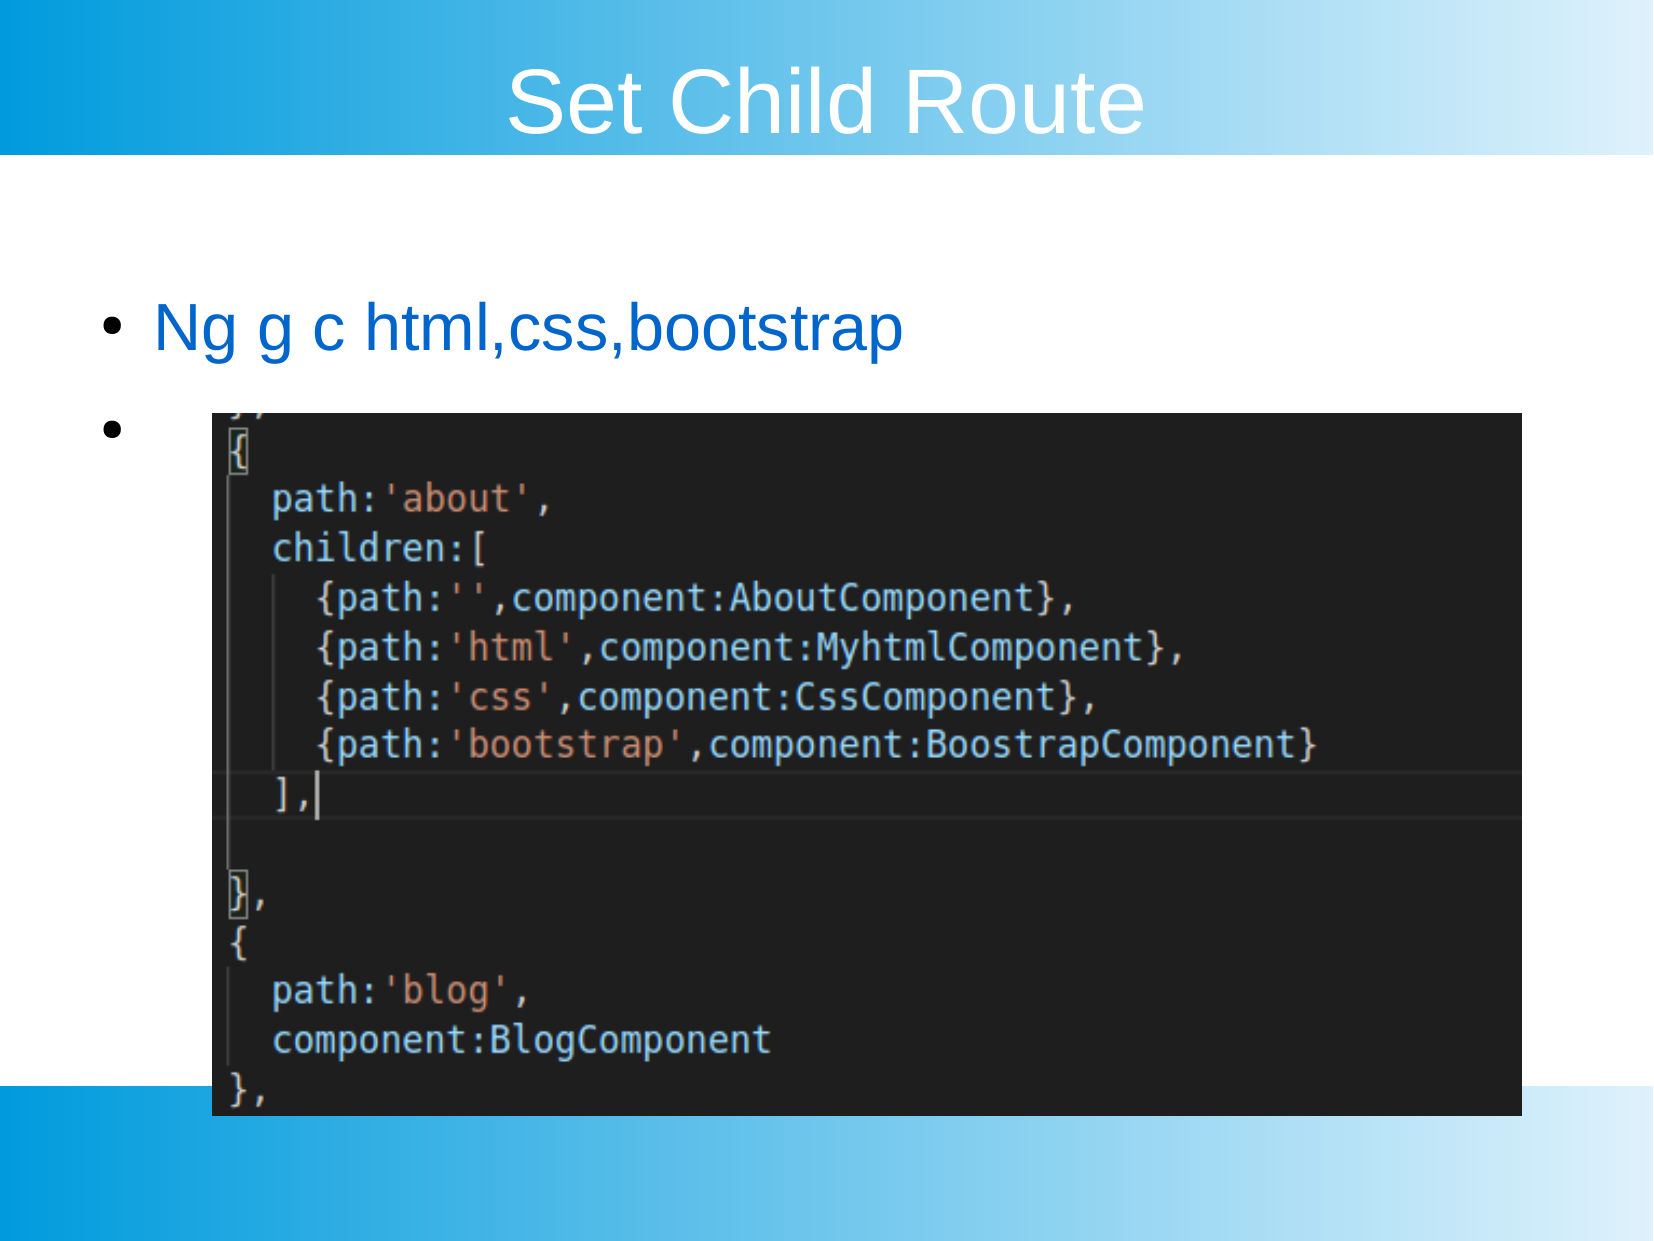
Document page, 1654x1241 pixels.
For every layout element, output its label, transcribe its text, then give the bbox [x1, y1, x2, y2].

title Set Child Route [82, 49, 1571, 155]
picture [212, 413, 1522, 1117]
list Ng g c html,css,bootstrap [82, 290, 1571, 1010]
